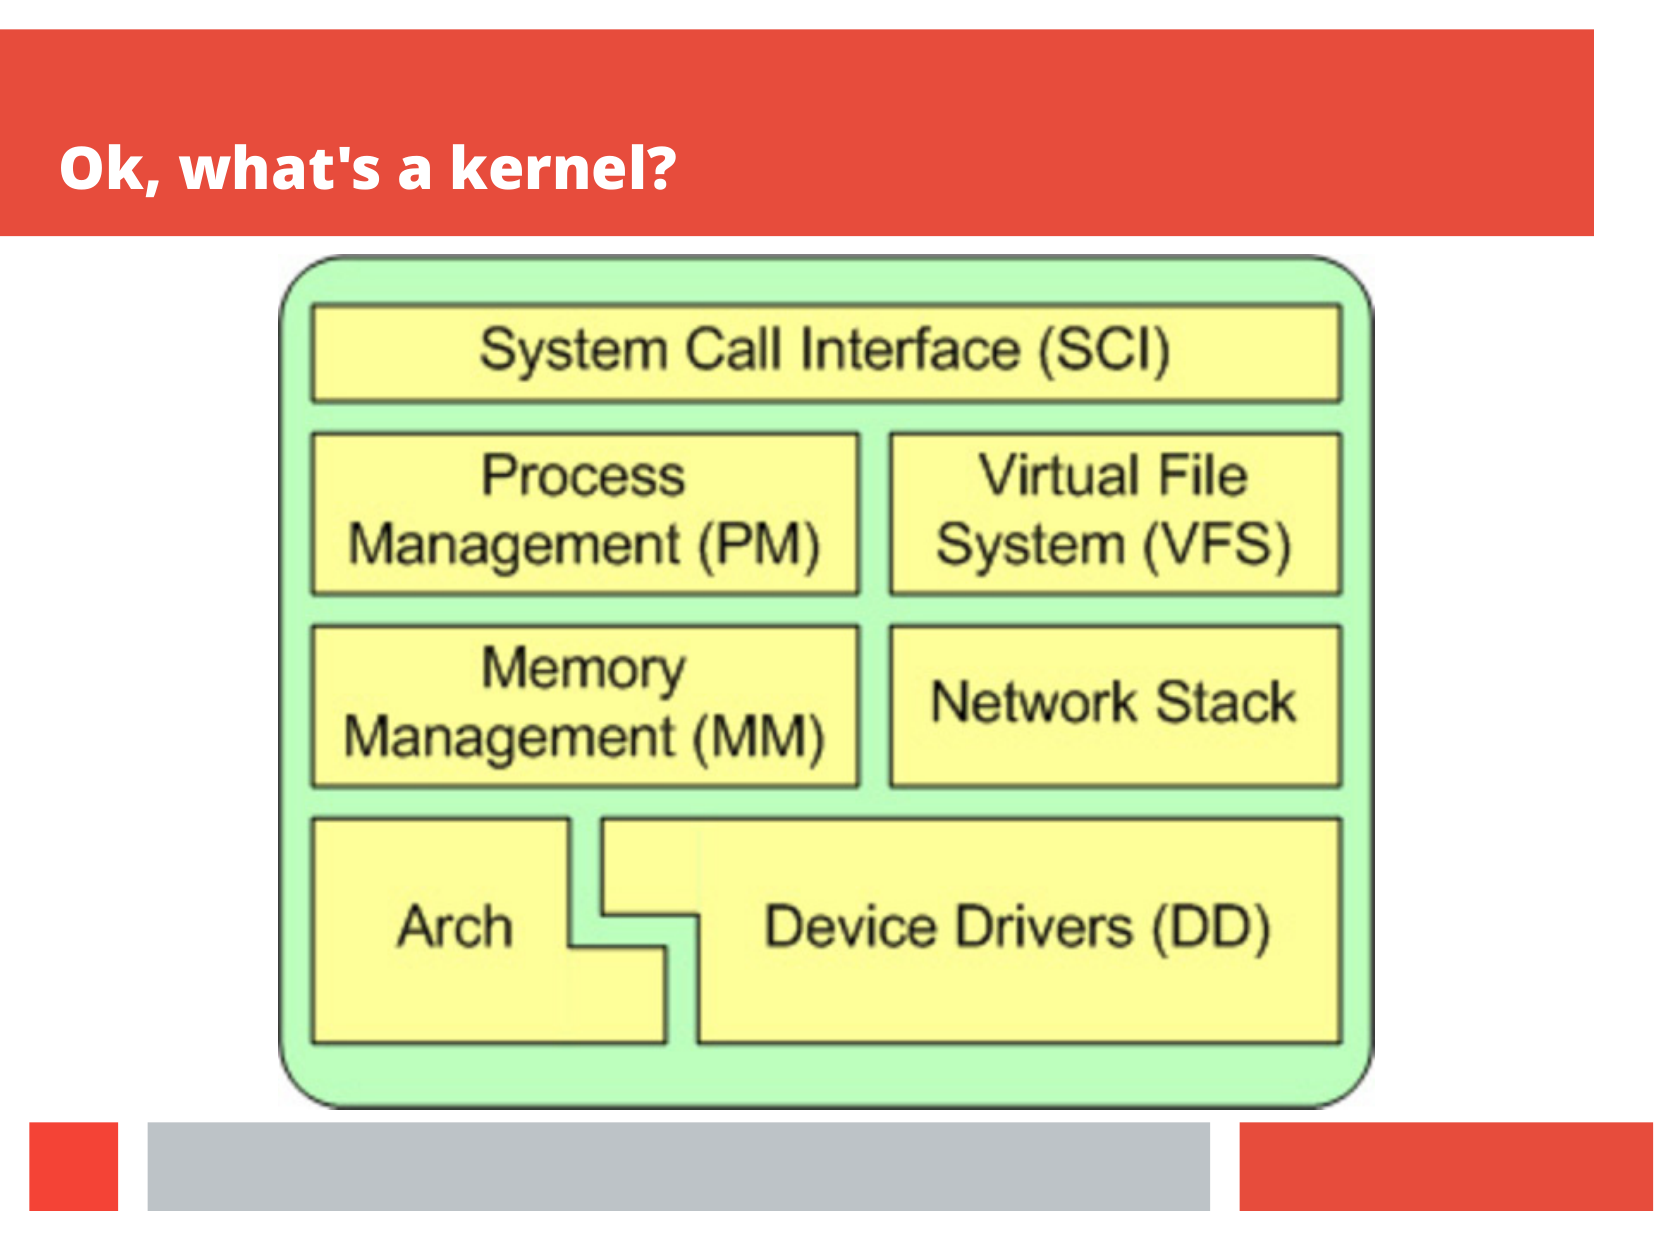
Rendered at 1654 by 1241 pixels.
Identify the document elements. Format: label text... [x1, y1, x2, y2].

title Ok, what's a kernel? [58, 59, 1594, 207]
picture [278, 254, 1375, 1111]
